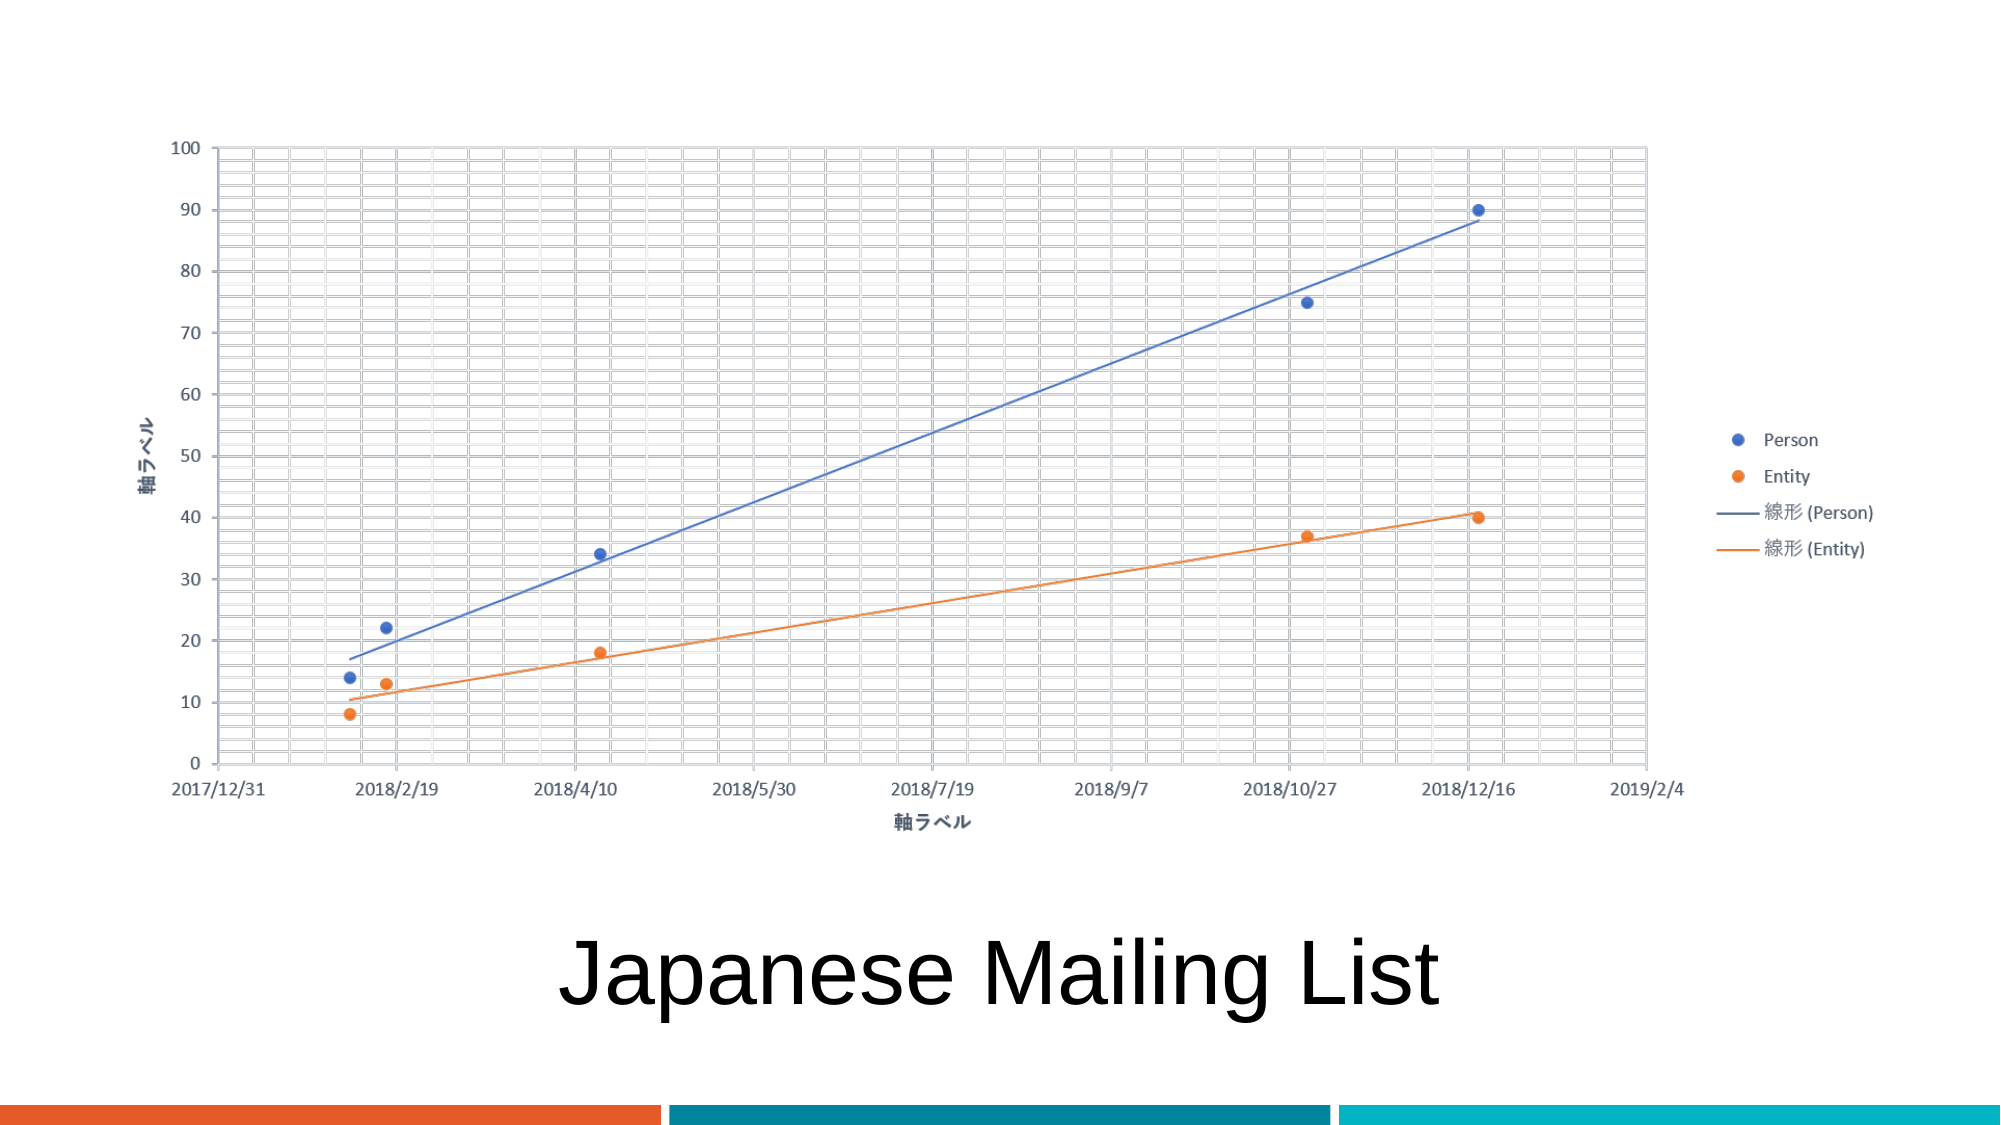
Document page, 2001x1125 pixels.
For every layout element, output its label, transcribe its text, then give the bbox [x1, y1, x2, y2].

picture [105, 124, 1895, 866]
title Japanese Mailing List [137, 907, 1863, 1043]
